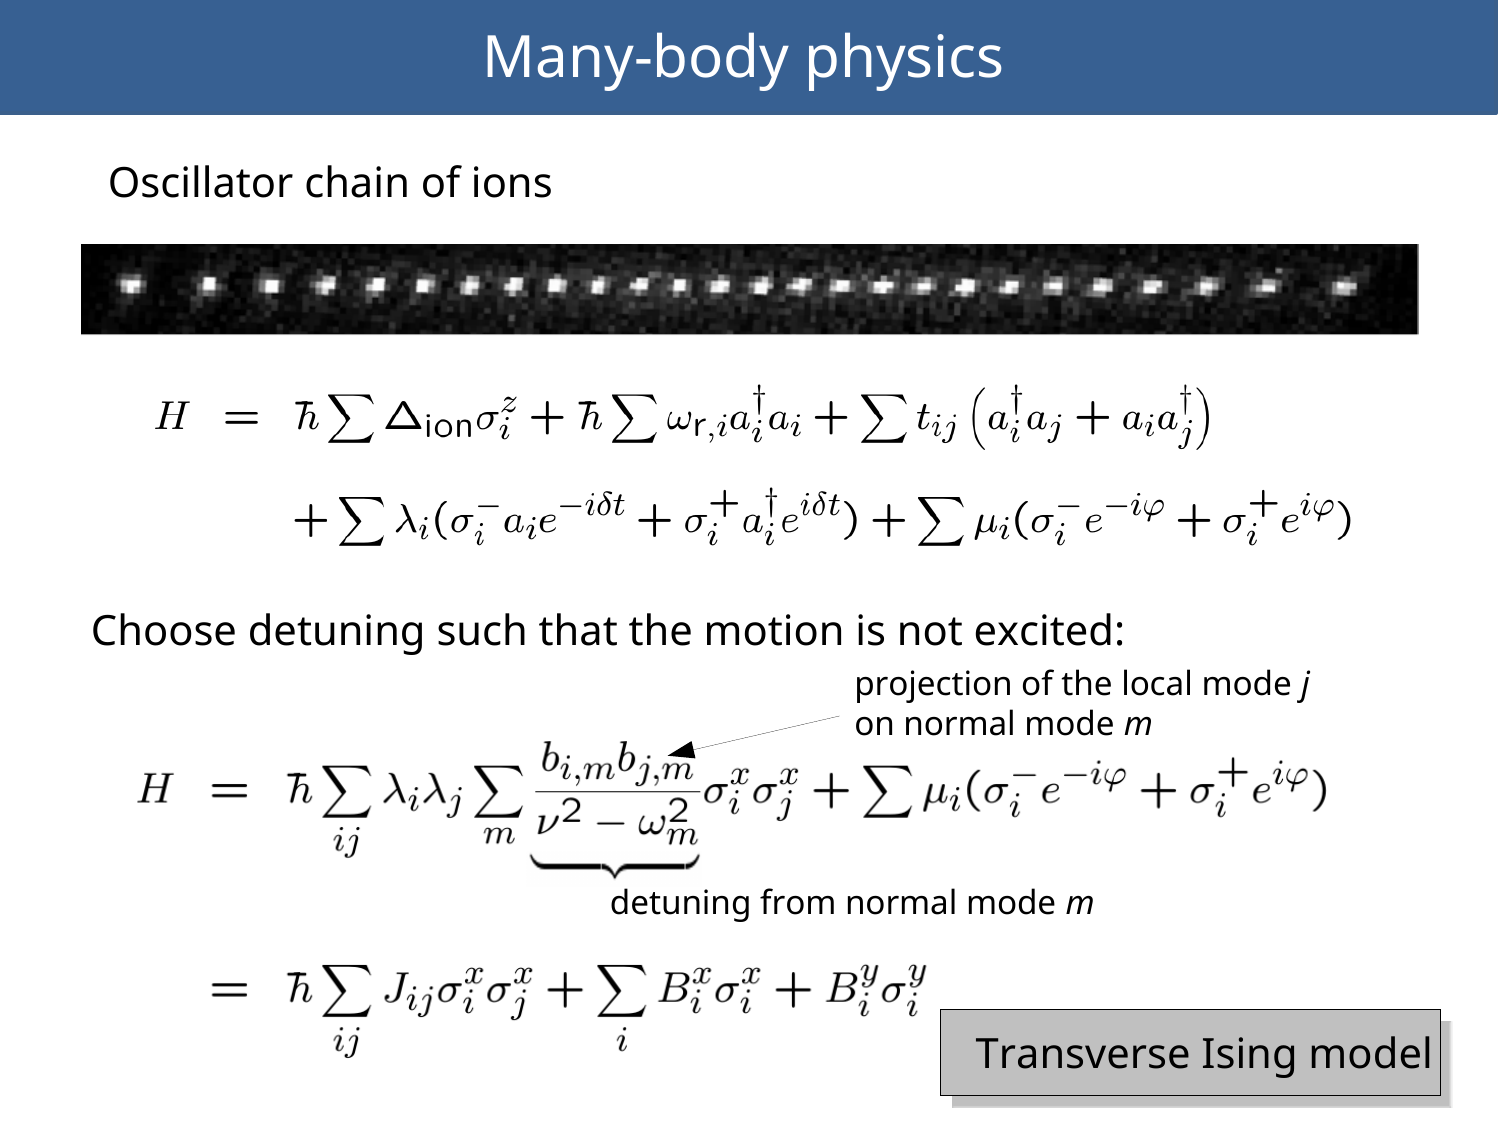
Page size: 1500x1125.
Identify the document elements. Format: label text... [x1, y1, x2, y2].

text_box detuning from normal mode m [595, 873, 1070, 929]
text_box Transverse Ising model [960, 1019, 1418, 1085]
picture [155, 374, 1356, 557]
picture [136, 733, 1337, 1061]
text_box Many-body physics [21, 12, 1467, 98]
text_box Oscillator chain of ions [93, 148, 543, 214]
text_box projection of the local mode j on normal mode m [839, 655, 1304, 750]
picture [81, 244, 1419, 336]
text_box [940, 1009, 1441, 1096]
text_box Choose detuning such that the motion is not excited: [76, 596, 1082, 662]
